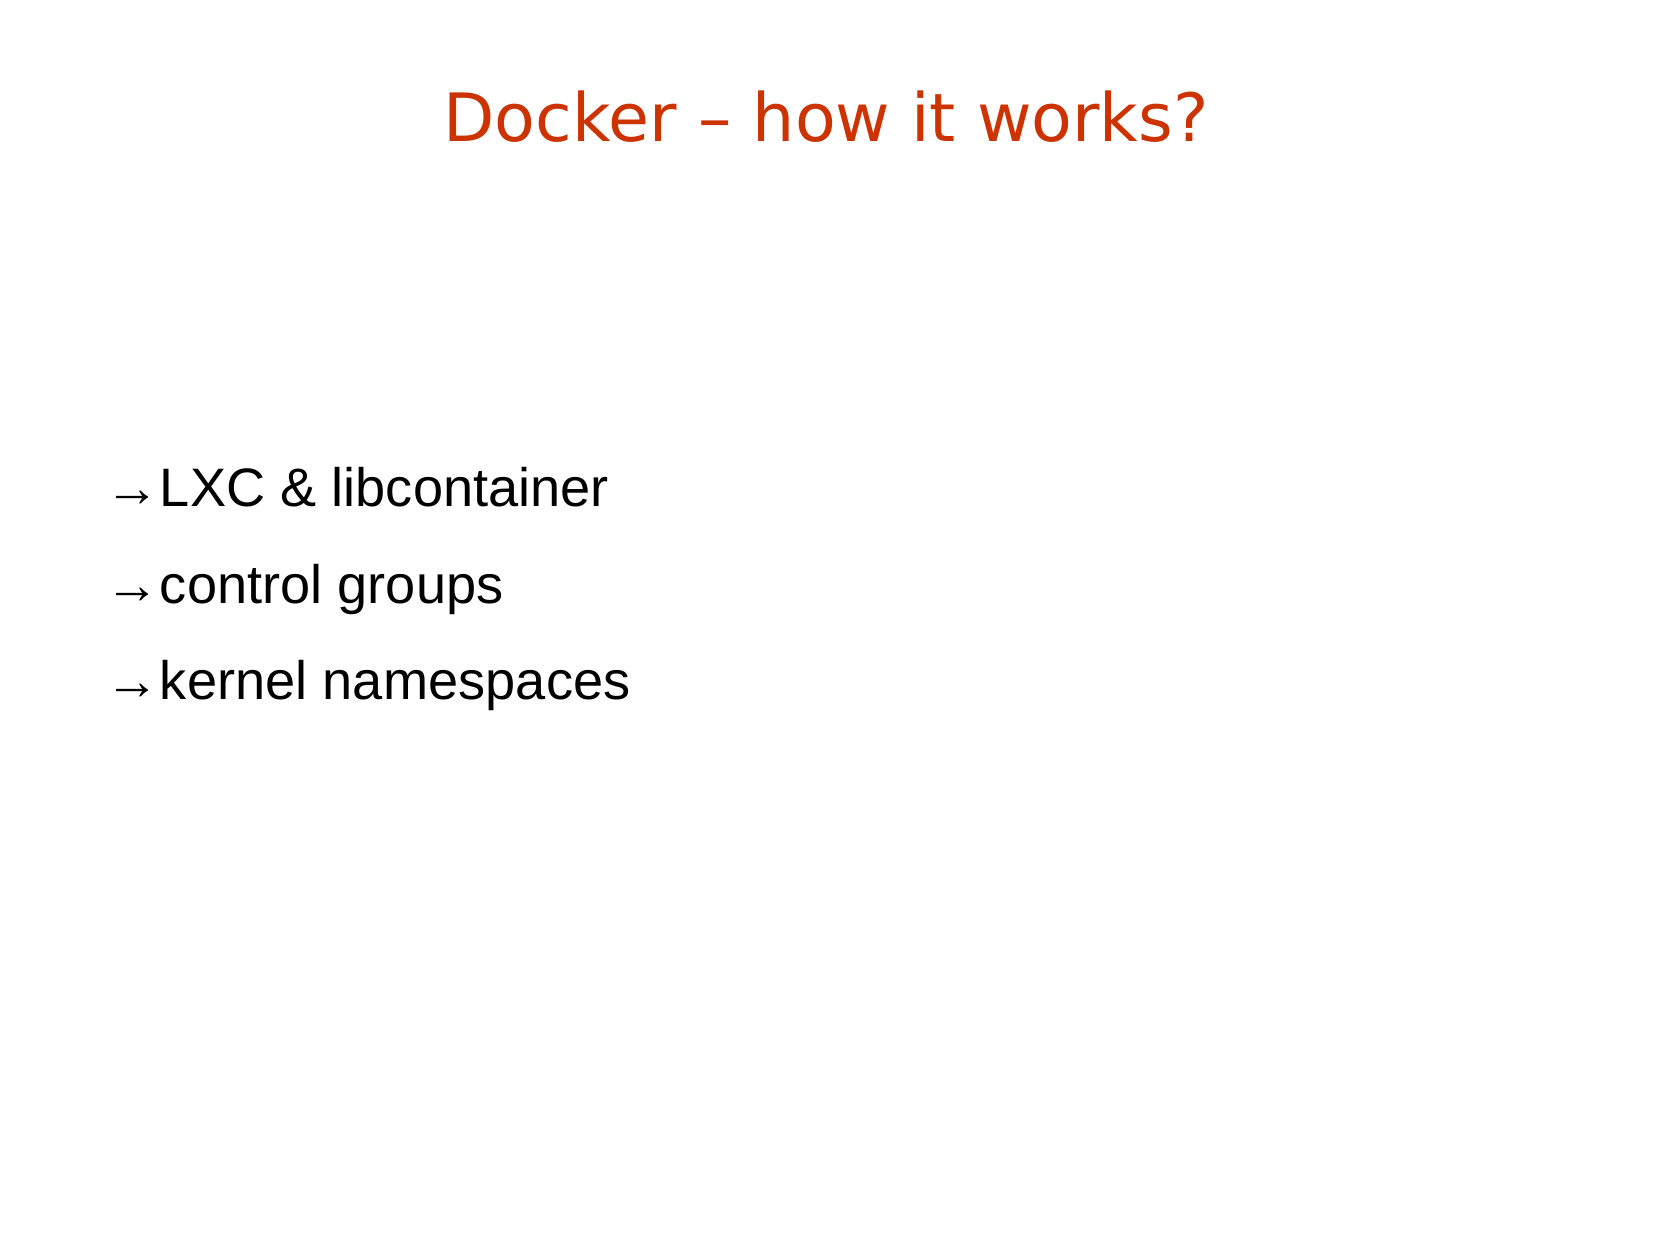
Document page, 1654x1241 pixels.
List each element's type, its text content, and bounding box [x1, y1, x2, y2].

text_box →LXC & libcontainer →control groups →kernel namespaces [90, 419, 1591, 1050]
text_box Docker – how it works? [428, 72, 1225, 166]
